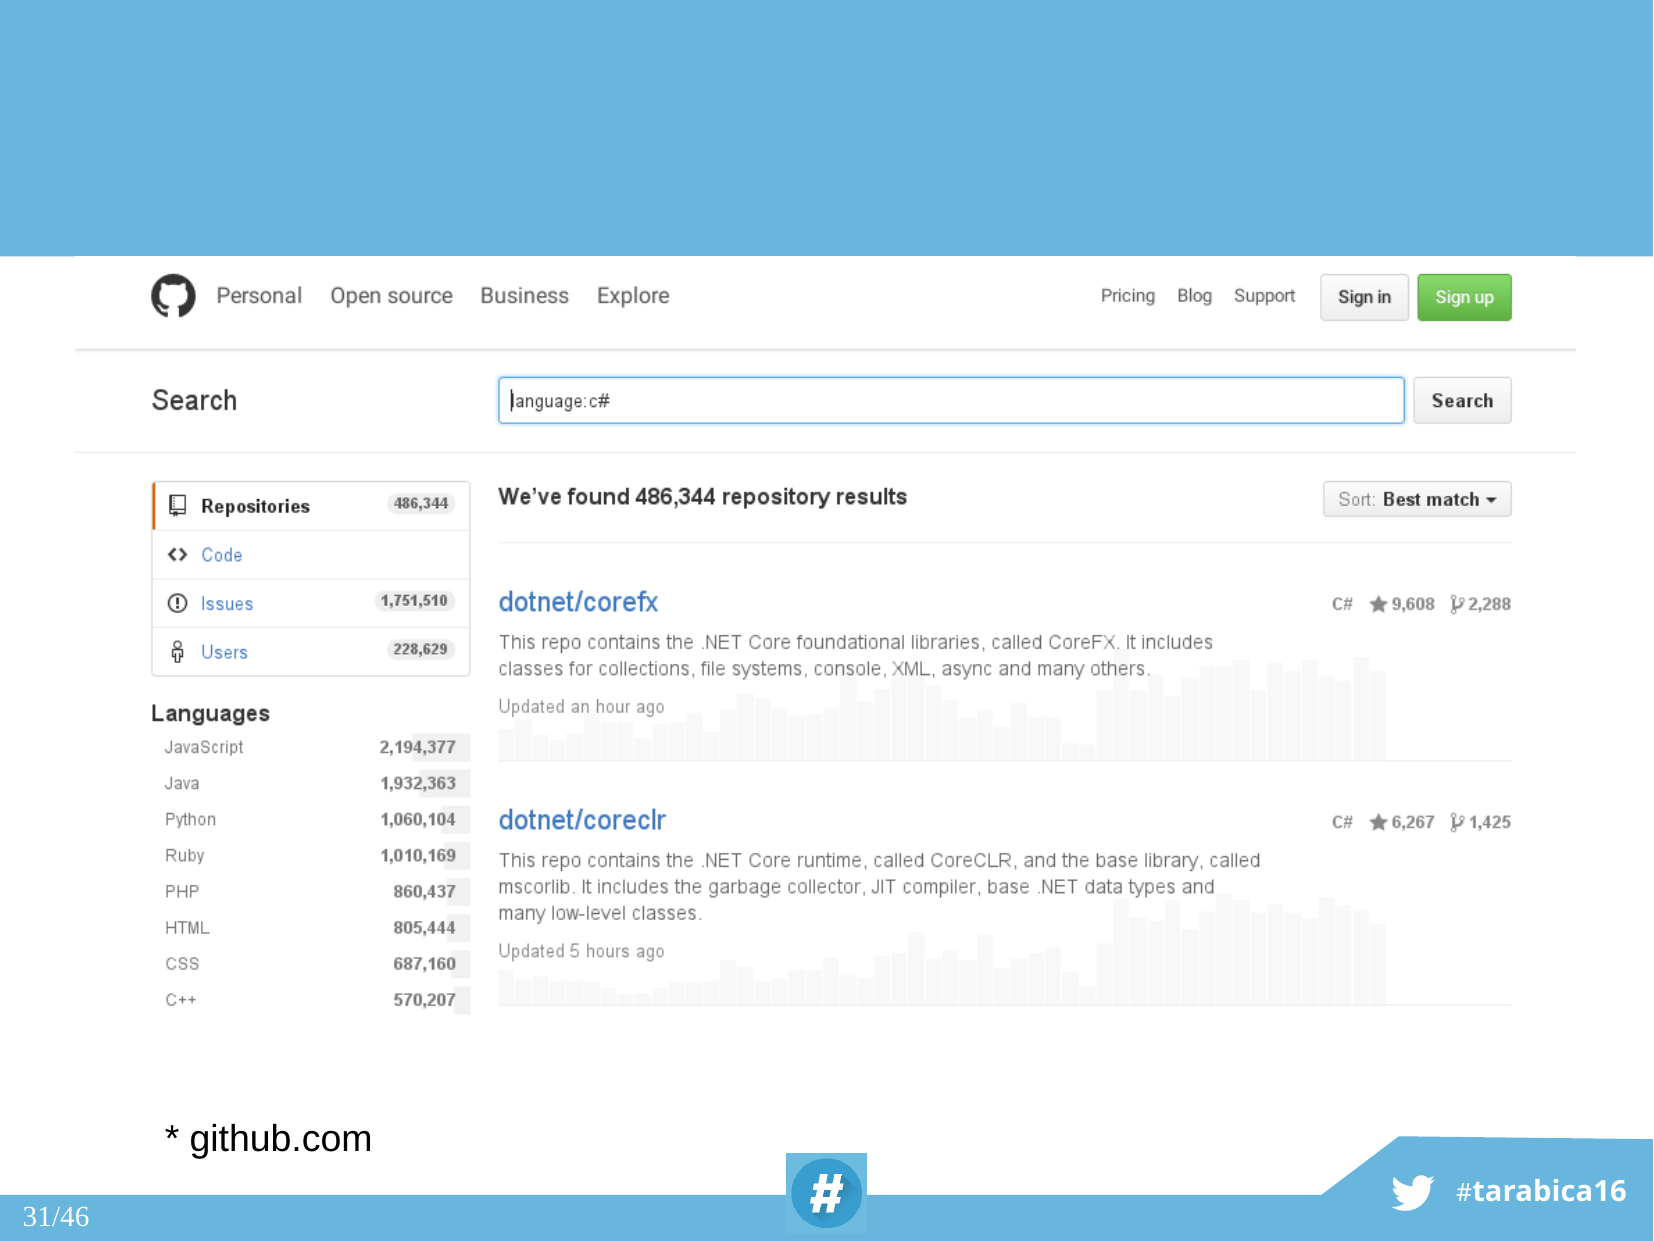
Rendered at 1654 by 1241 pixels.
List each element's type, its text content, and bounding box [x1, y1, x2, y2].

picture [75, 256, 1576, 1021]
picture [786, 1153, 867, 1233]
picture [1378, 1158, 1448, 1228]
text_box * github.com [150, 1110, 388, 1167]
